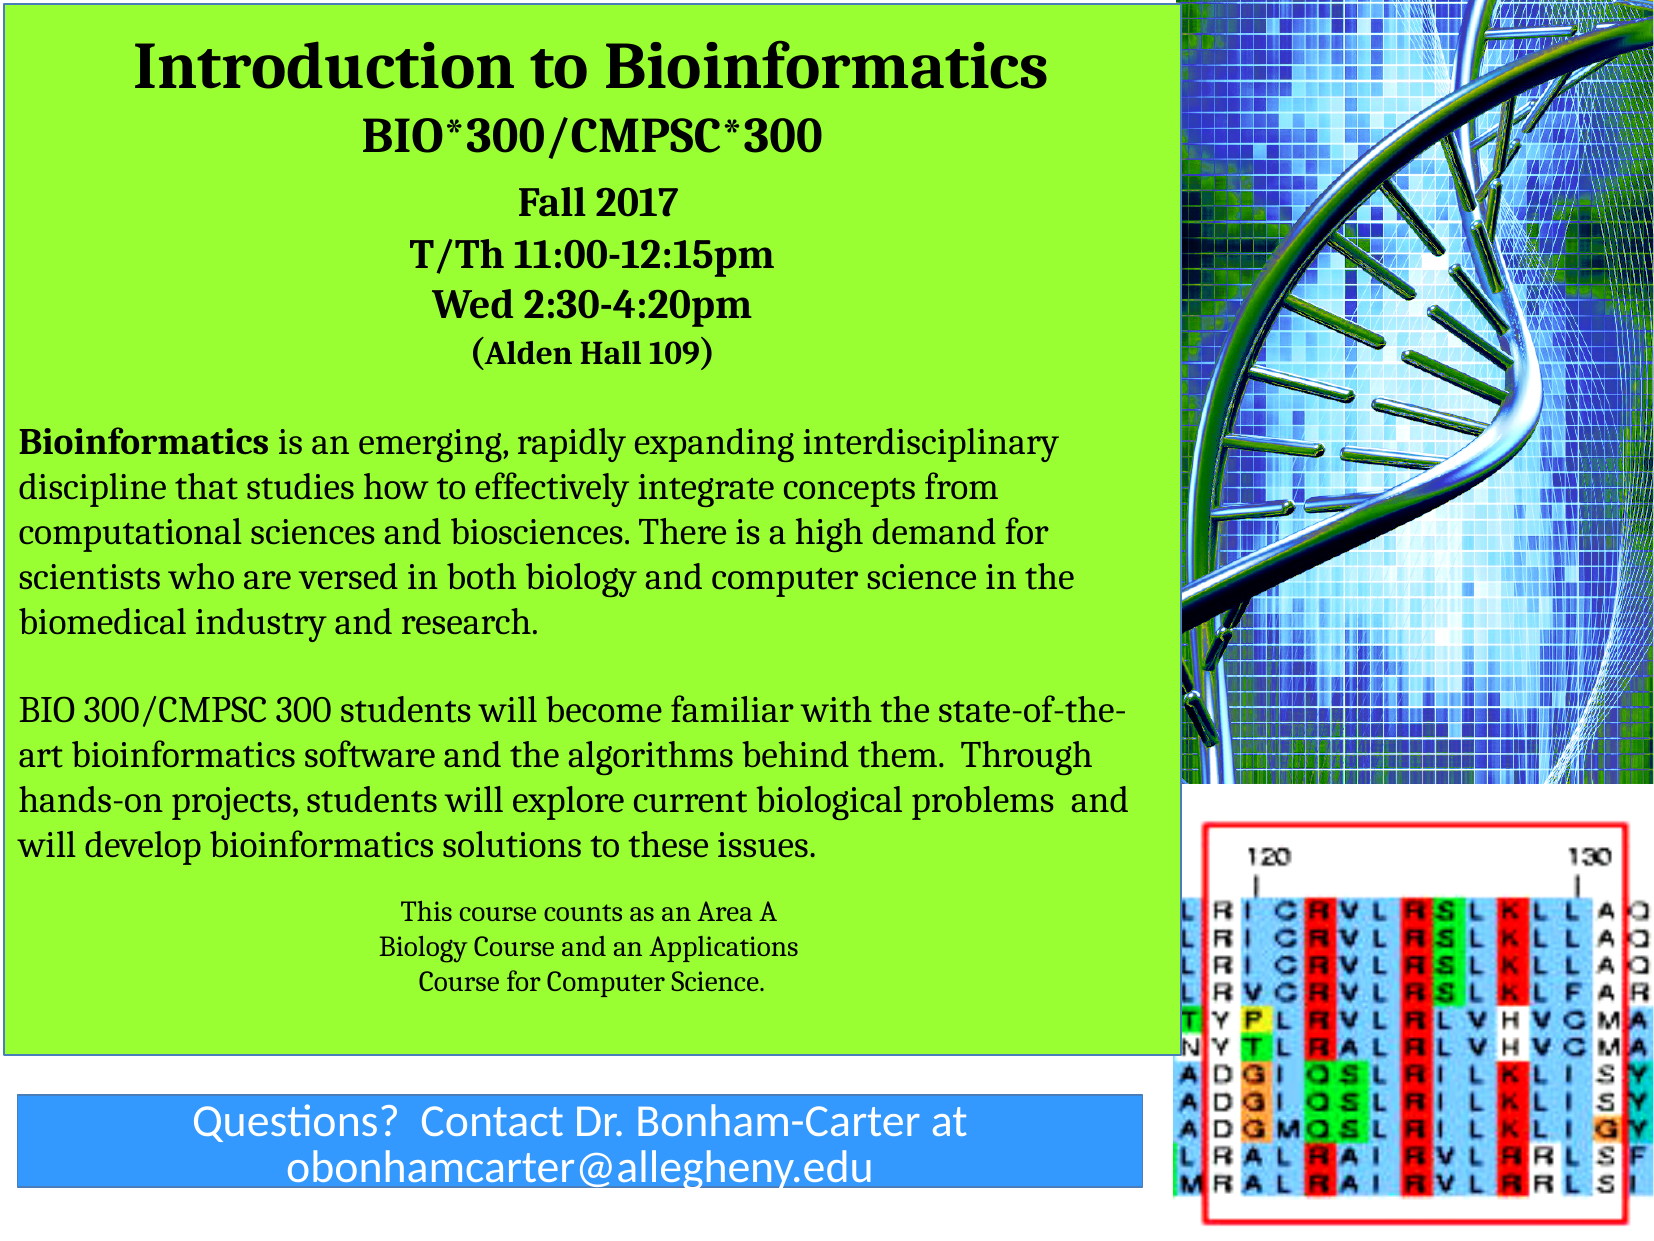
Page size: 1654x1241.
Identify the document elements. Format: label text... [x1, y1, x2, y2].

picture [1173, 808, 1654, 1232]
text_box Introduction to Bioinformatics BIO*300/CMPSC*300 Fall 2017 T/Th 11:00-12:15pm Wed 2:30-4:20pm (Alden Hall 109) Bioinformatics is an emerging, rapidly expanding interdisciplinary discipline that studies how to effectively integrate concepts from computational sciences and biosciences. There is a high demand for scientists who are versed in both biology and computer science in the biomedical industry and research. BIO 300/CMPSC 300 students will become familiar with the state-of-the-art bioinformatics software and the algorithms behind them. Through hands-on projects, students will explore current biological problems and will develop bioinformatics solutions to these issues. This course counts as an Area A Biology Course and an Applications Course for Computer Science. [3, 14, 1181, 1152]
text_box [3, 4, 1181, 14]
picture [1176, 0, 1654, 784]
text_box Questions? Contact Dr. Bonham-Carter at obonhamcarter@allegheny.edu [17, 1152, 1143, 1188]
